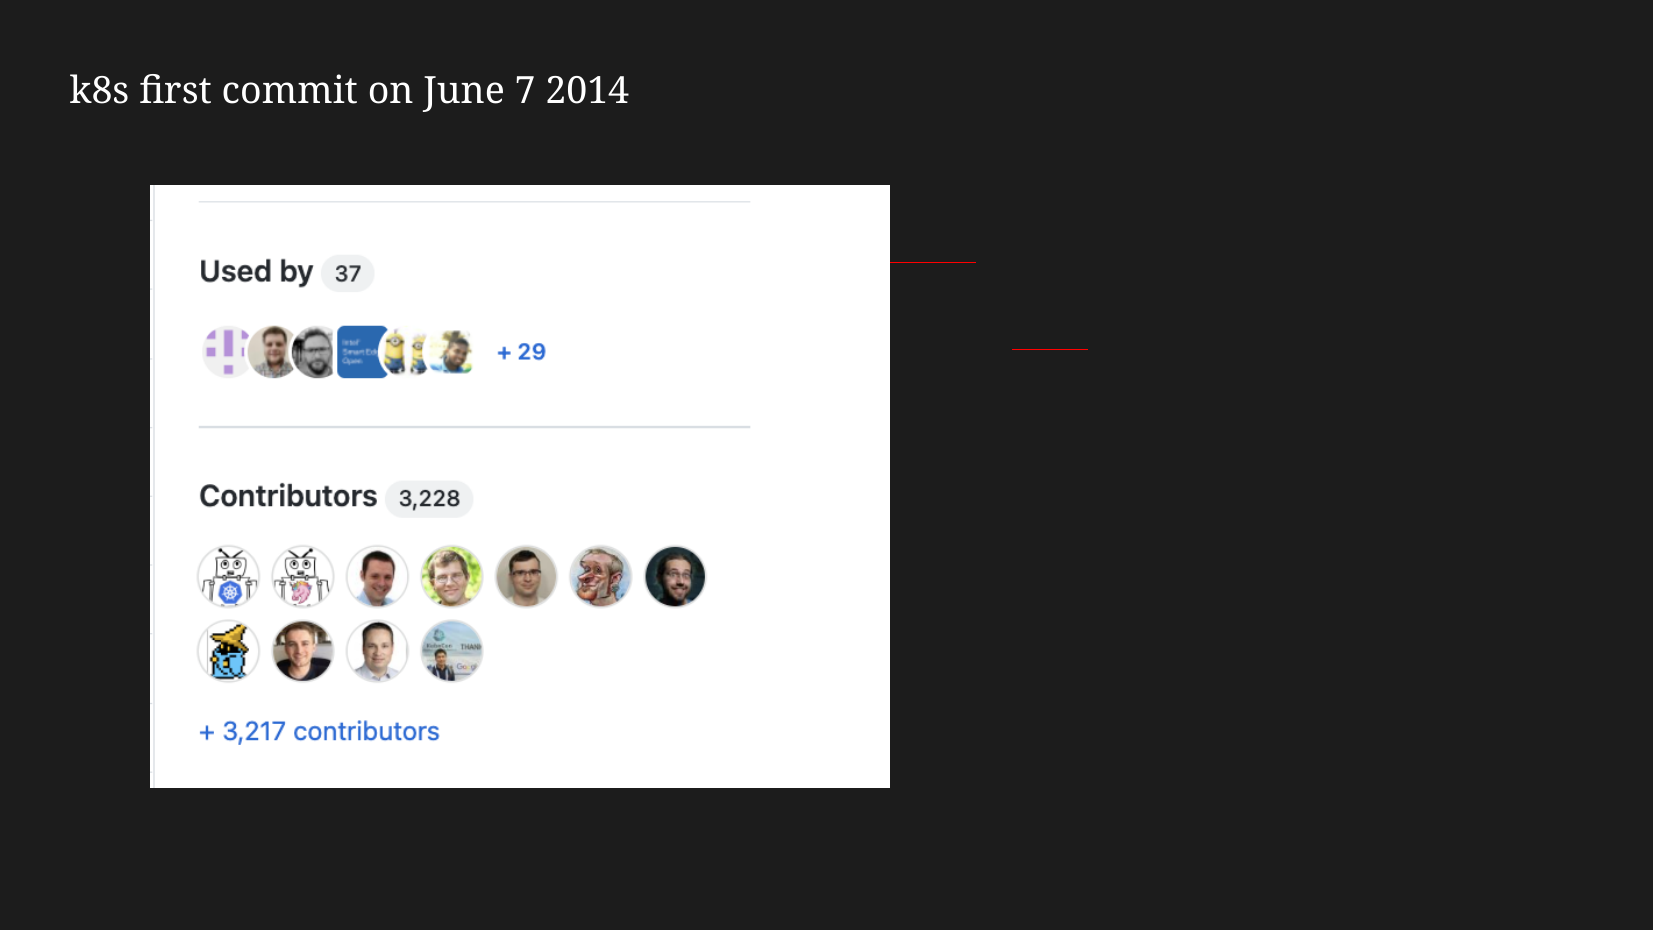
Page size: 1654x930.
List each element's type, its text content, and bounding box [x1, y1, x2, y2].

text_box k8s first commit on June 7 2014 [54, 56, 788, 155]
picture [150, 185, 890, 788]
